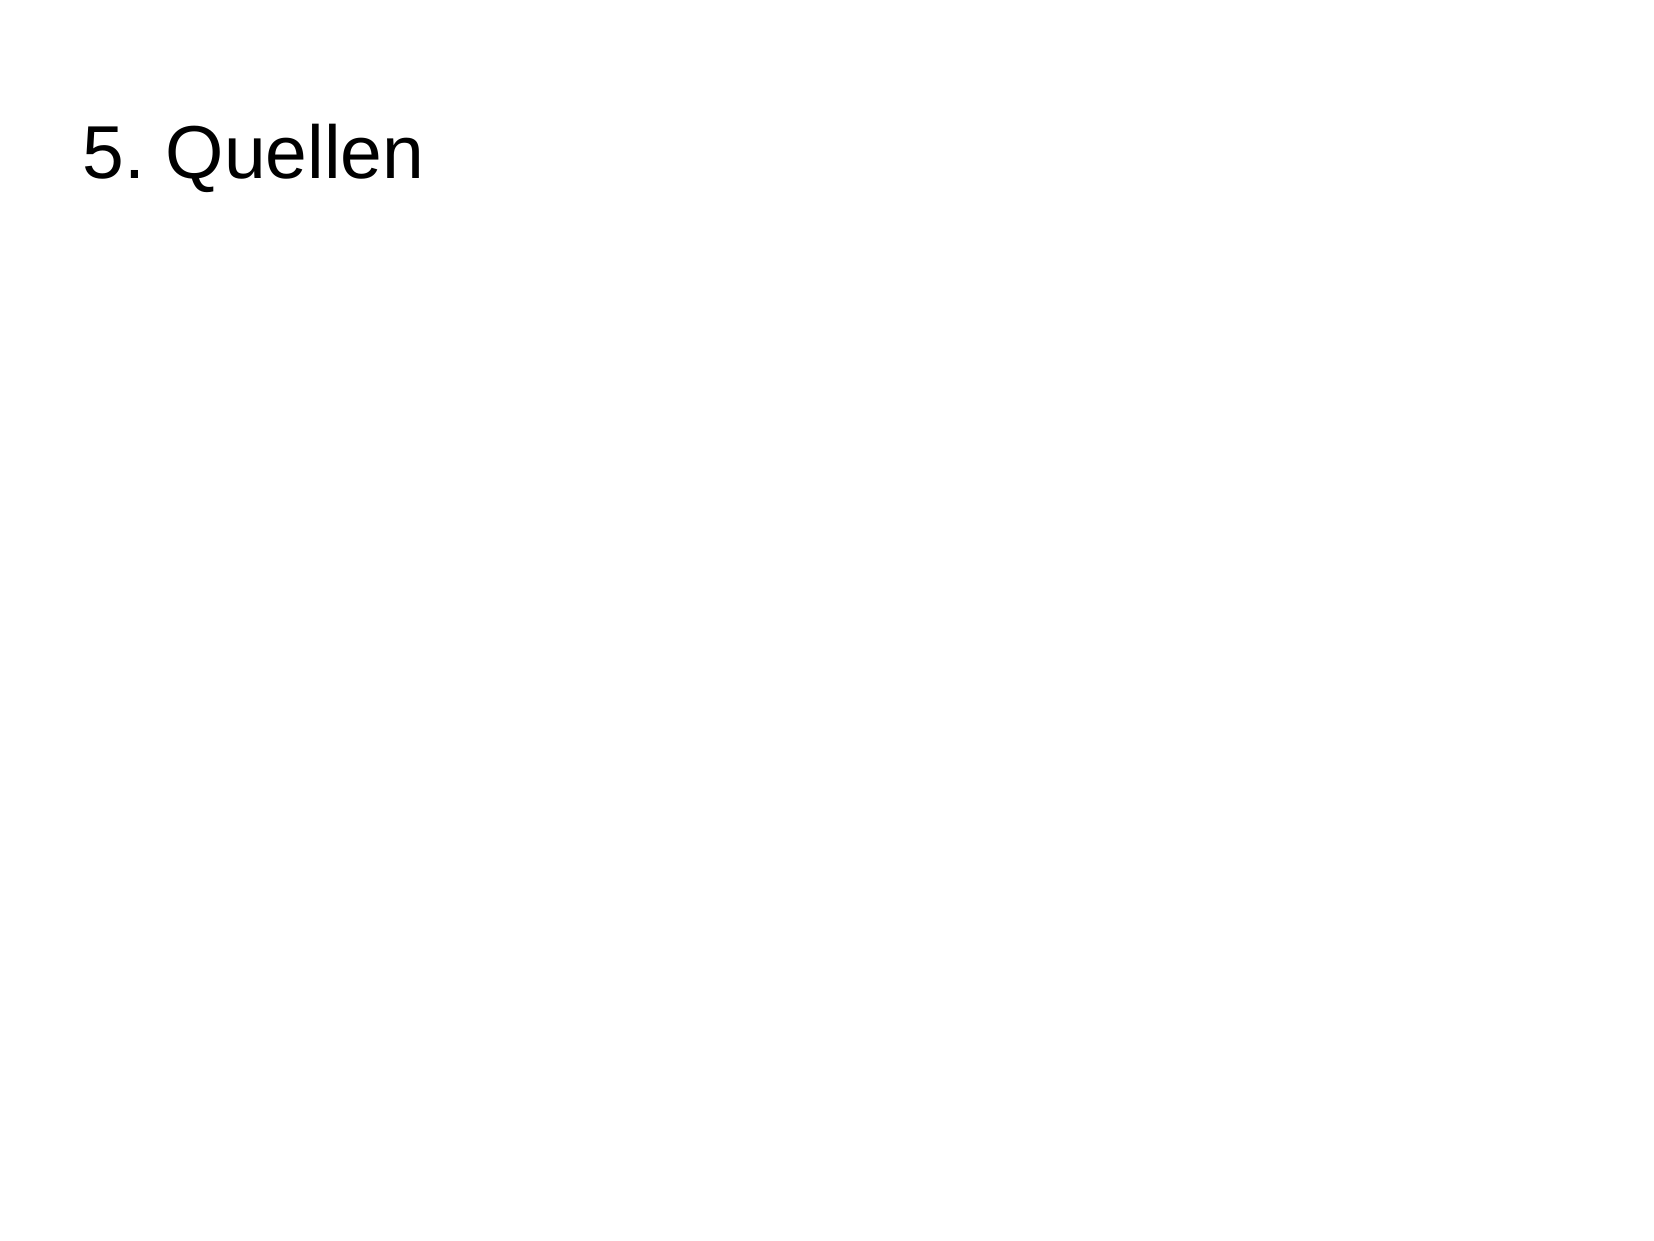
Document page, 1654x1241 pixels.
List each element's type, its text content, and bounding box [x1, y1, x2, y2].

title 5. Quellen [82, 49, 1571, 257]
